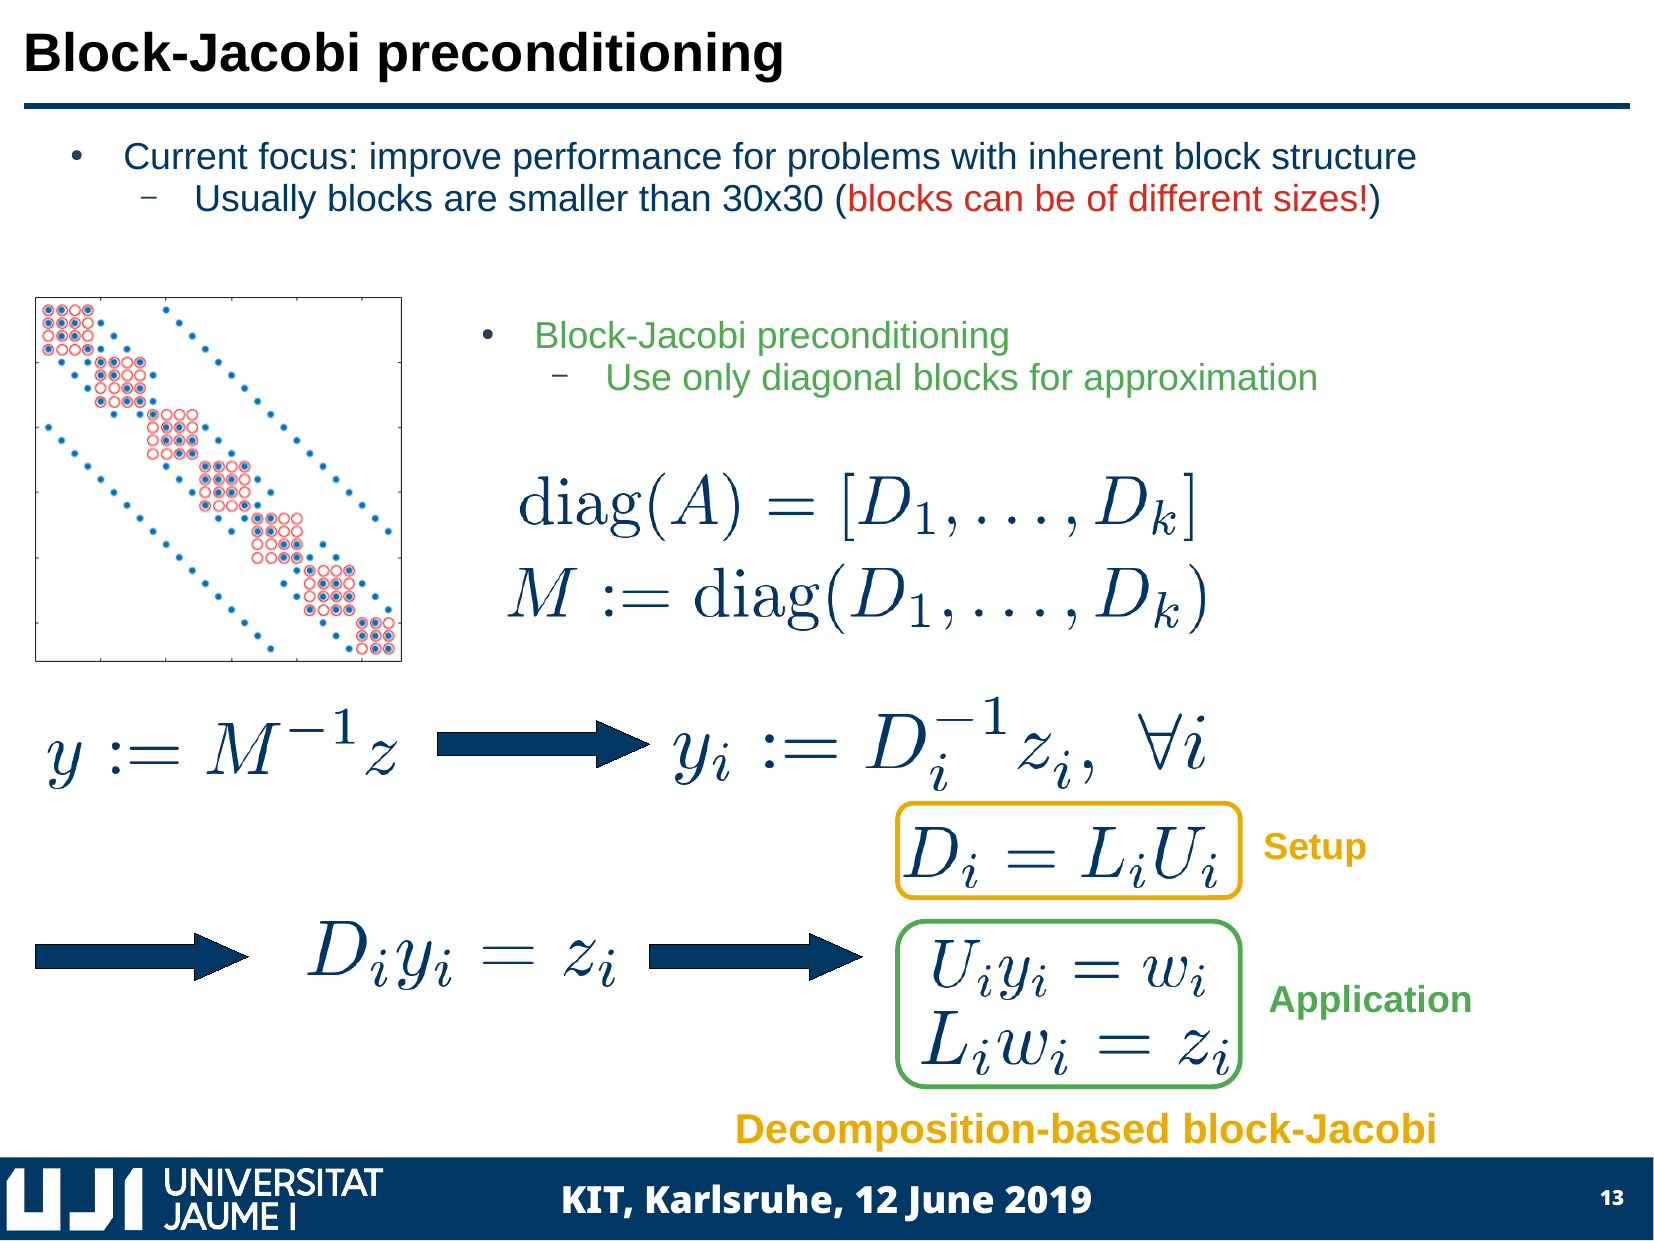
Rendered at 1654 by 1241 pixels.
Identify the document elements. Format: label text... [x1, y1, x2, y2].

text_box [35, 933, 249, 981]
text_box Setup [1248, 817, 1383, 875]
picture [307, 921, 615, 990]
picture [519, 472, 1193, 541]
text_box Decomposition-based block-Jacobi [720, 1098, 1453, 1160]
text_box [437, 720, 650, 768]
picture [921, 1011, 1229, 1075]
picture [673, 696, 1205, 791]
title Block-Jacobi preconditioning [23, 0, 1630, 107]
text_box Block-Jacobi preconditioning Use only diagonal blocks for approximation [448, 307, 1424, 414]
text_box [649, 933, 863, 981]
text_box Current focus: improve performance for problems with inherent block structure Usually blocks are smaller than 30x30 (blocks can be of different sizes!) [37, 128, 1583, 260]
text_box Application [1254, 971, 1489, 1029]
picture [903, 826, 1217, 888]
picture [0, 1158, 390, 1241]
picture [507, 563, 1205, 634]
picture [35, 297, 402, 662]
picture [933, 939, 1205, 1000]
picture [47, 708, 397, 789]
